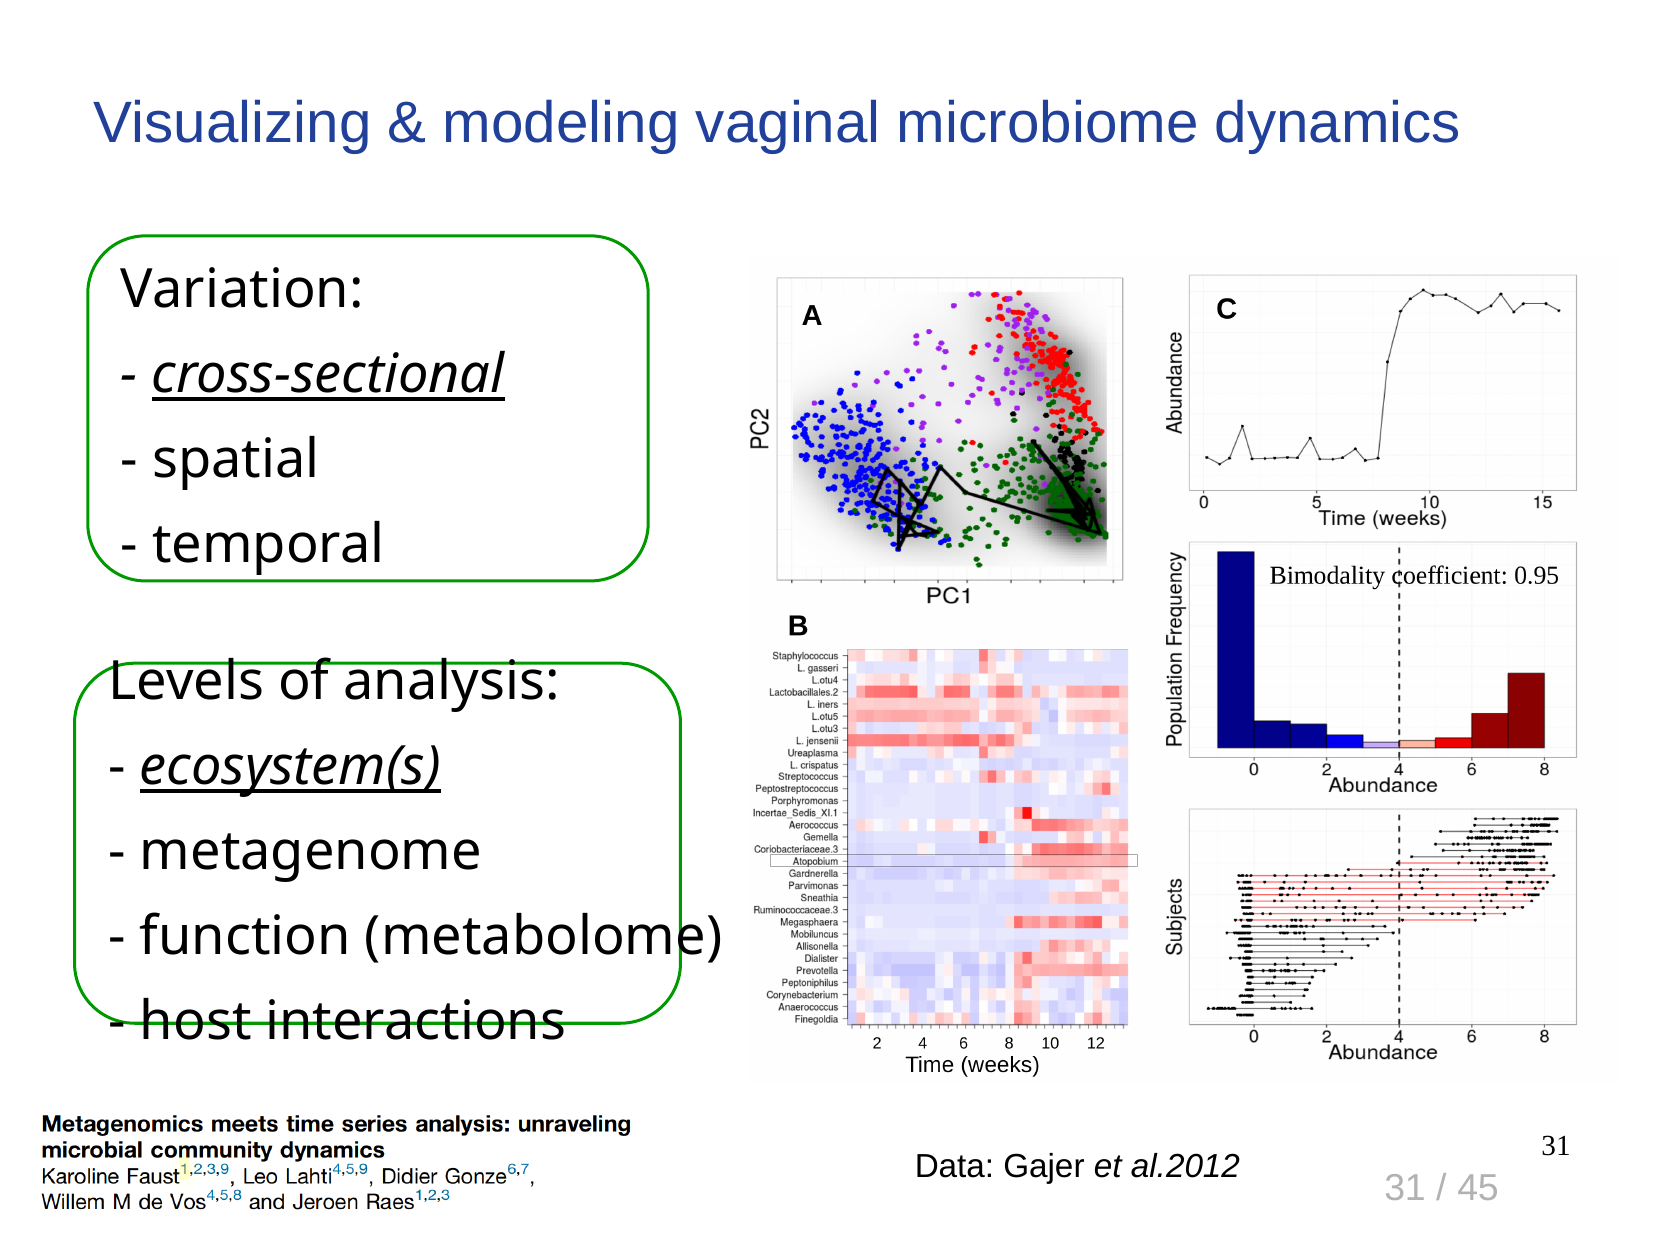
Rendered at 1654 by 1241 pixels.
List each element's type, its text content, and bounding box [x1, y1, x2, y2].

text_box Data: Gajer et al.2012 [900, 1140, 1261, 1201]
text_box Visualizing & modeling vaginal microbiome dynamics [70, 45, 1526, 201]
picture [11, 1102, 654, 1232]
text_box Variation: - cross-sectional - spatial - temporal [87, 235, 649, 581]
text_box <number> / 45 [1369, 1159, 1646, 1220]
picture [747, 255, 1619, 1084]
text_box Levels of analysis: - ecosystem(s) - metagenome - function (metabolome) - host interactions [74, 663, 681, 1024]
